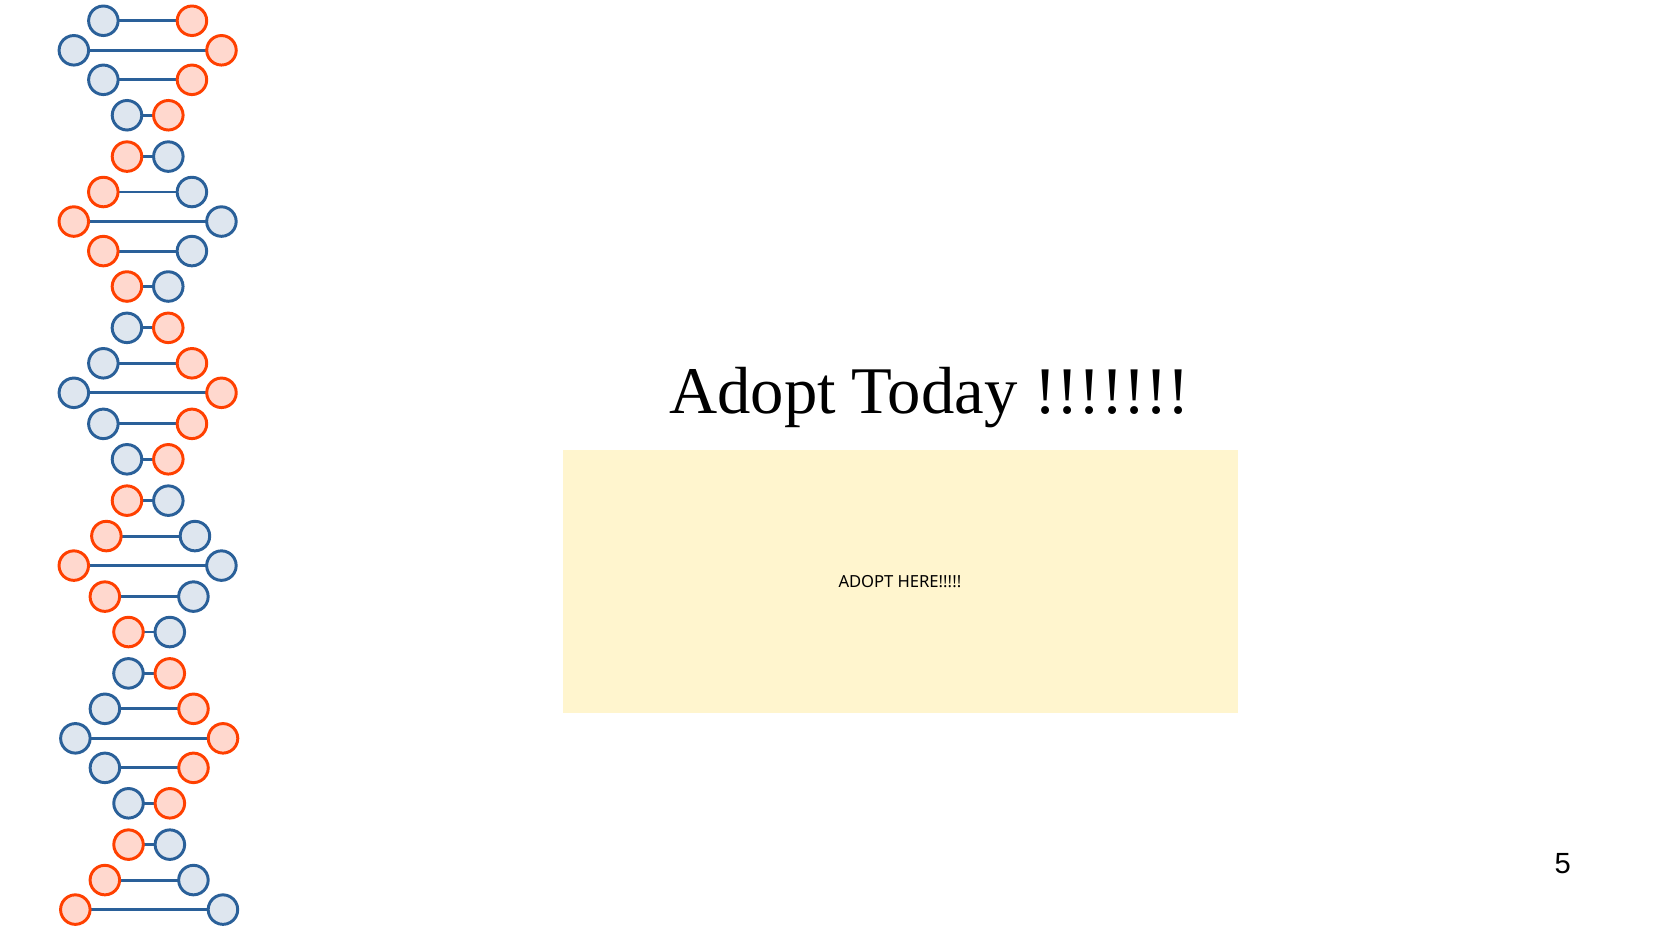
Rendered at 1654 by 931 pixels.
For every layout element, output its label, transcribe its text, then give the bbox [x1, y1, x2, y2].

text_box Adopt Today !!!!!!! [265, 35, 1595, 748]
